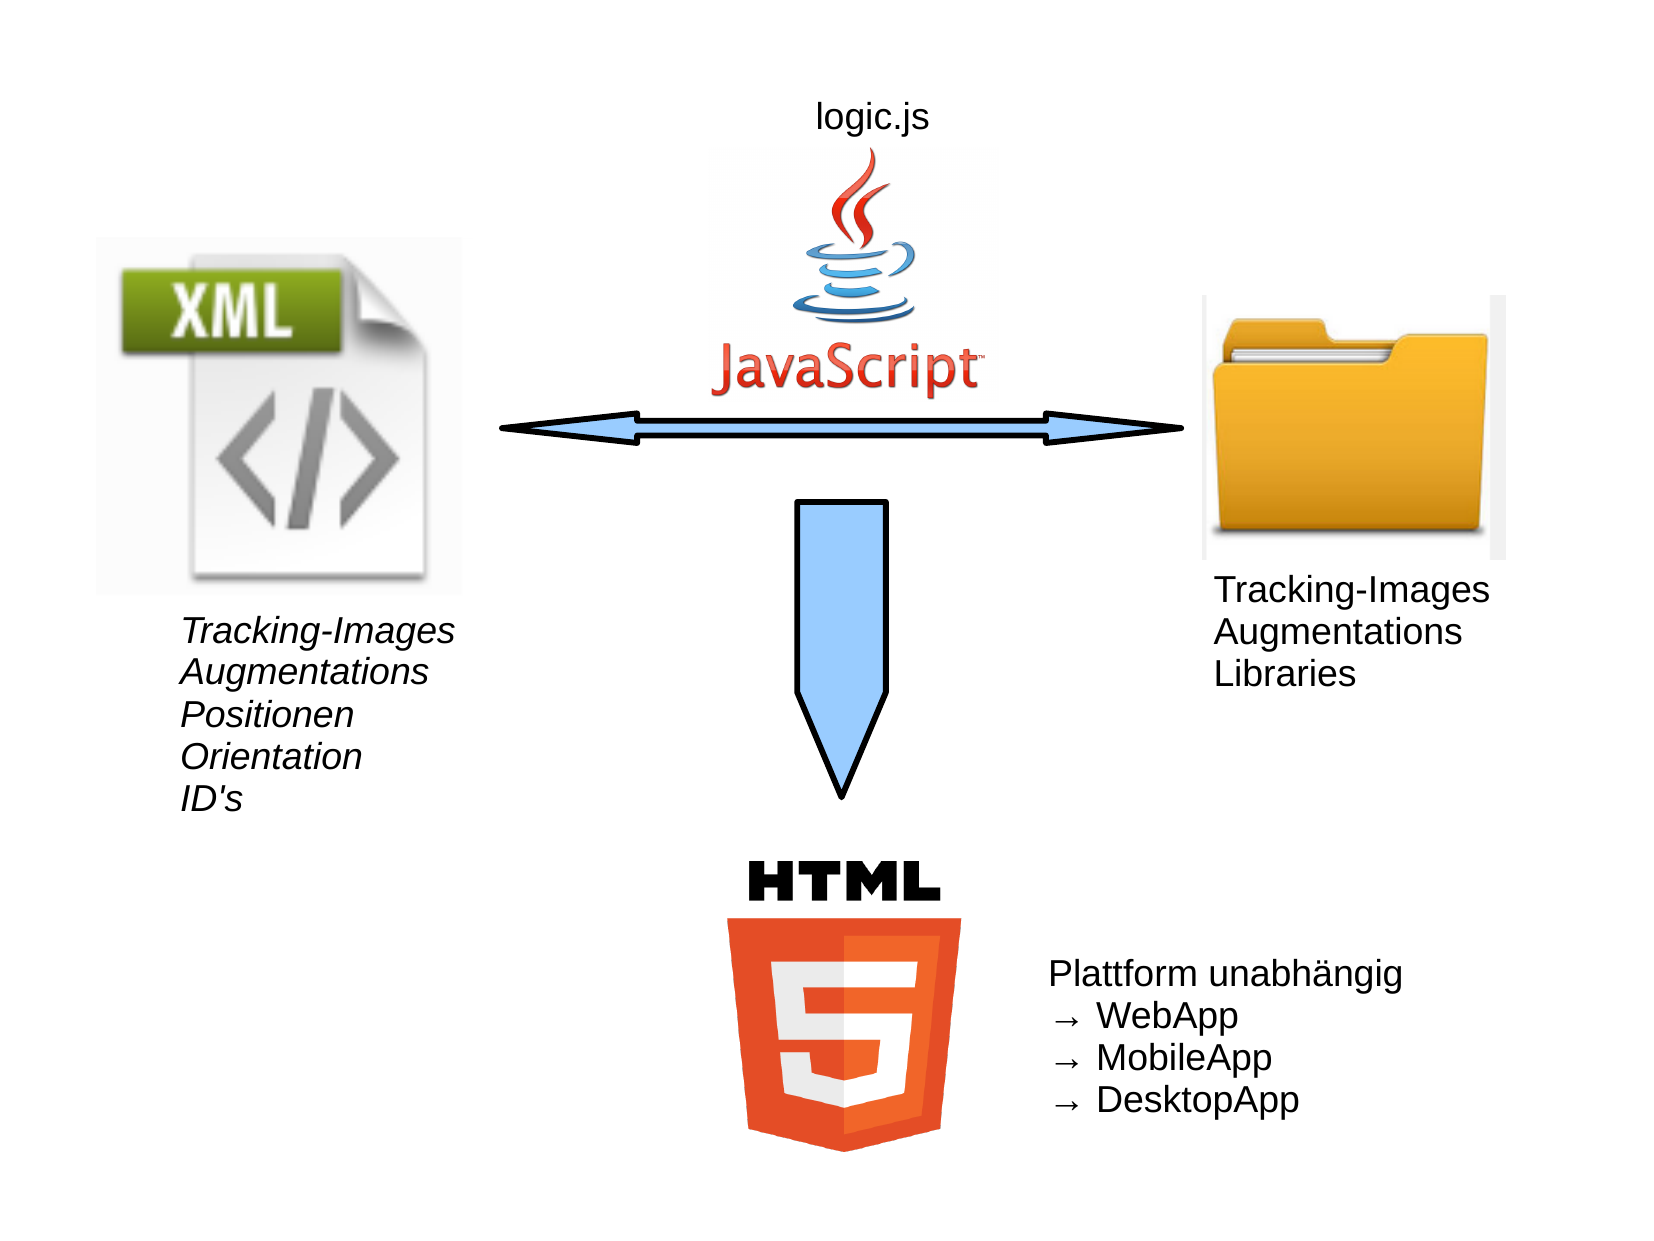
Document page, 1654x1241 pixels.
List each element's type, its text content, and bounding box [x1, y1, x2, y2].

text_box logic.js [800, 88, 945, 146]
text_box [797, 501, 886, 798]
picture [96, 237, 473, 621]
picture [1202, 295, 1506, 560]
picture [679, 861, 1009, 1152]
text_box Tracking-Images Augmentations Positionen Orientation ID's [165, 601, 471, 826]
text_box Plattform unabhängig → WebApp → MobileApp → DesktopApp [1033, 944, 1419, 1128]
text_box Tracking-Images Augmentations Libraries [1198, 561, 1506, 702]
picture [708, 147, 999, 402]
text_box [501, 413, 1182, 443]
